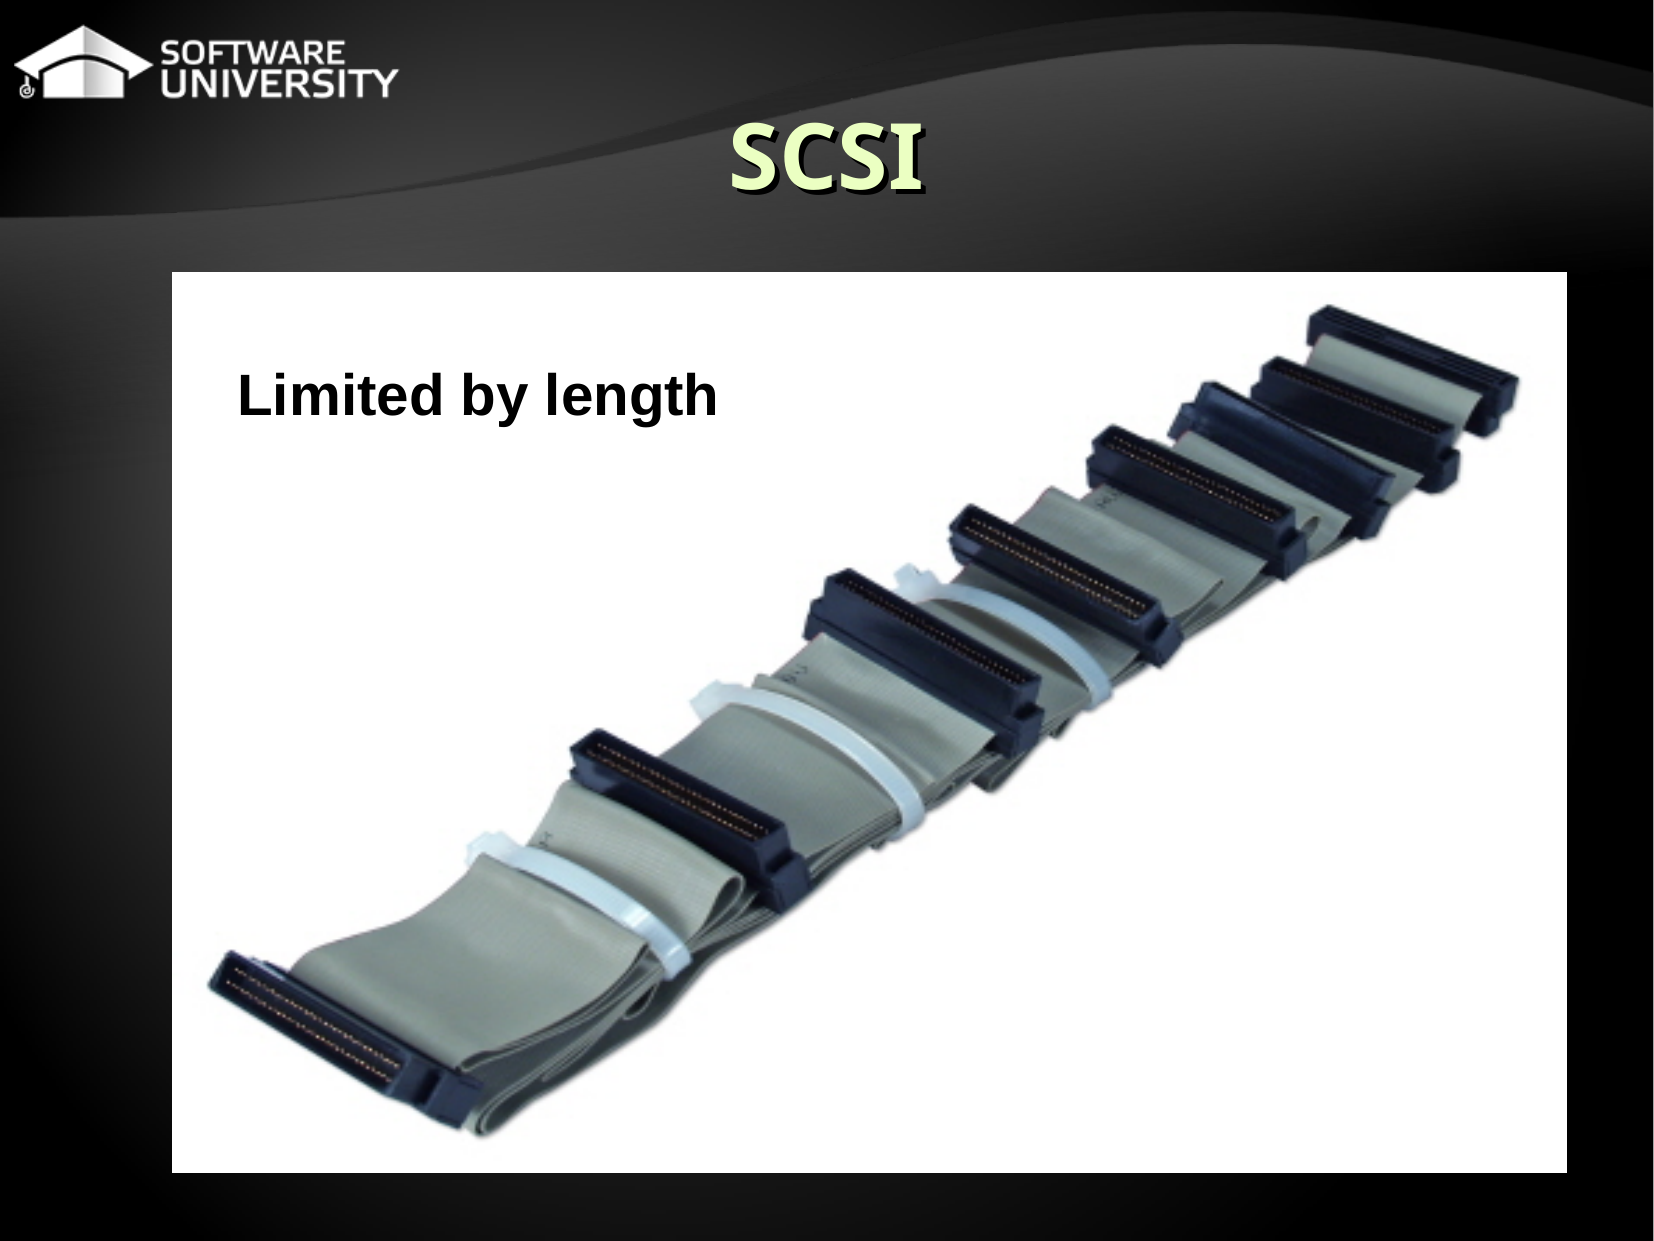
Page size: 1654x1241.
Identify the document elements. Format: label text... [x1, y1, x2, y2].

picture [0, 0, 1654, 1241]
text_box Limited by length [222, 355, 735, 436]
title SCSI [82, 97, 1571, 208]
